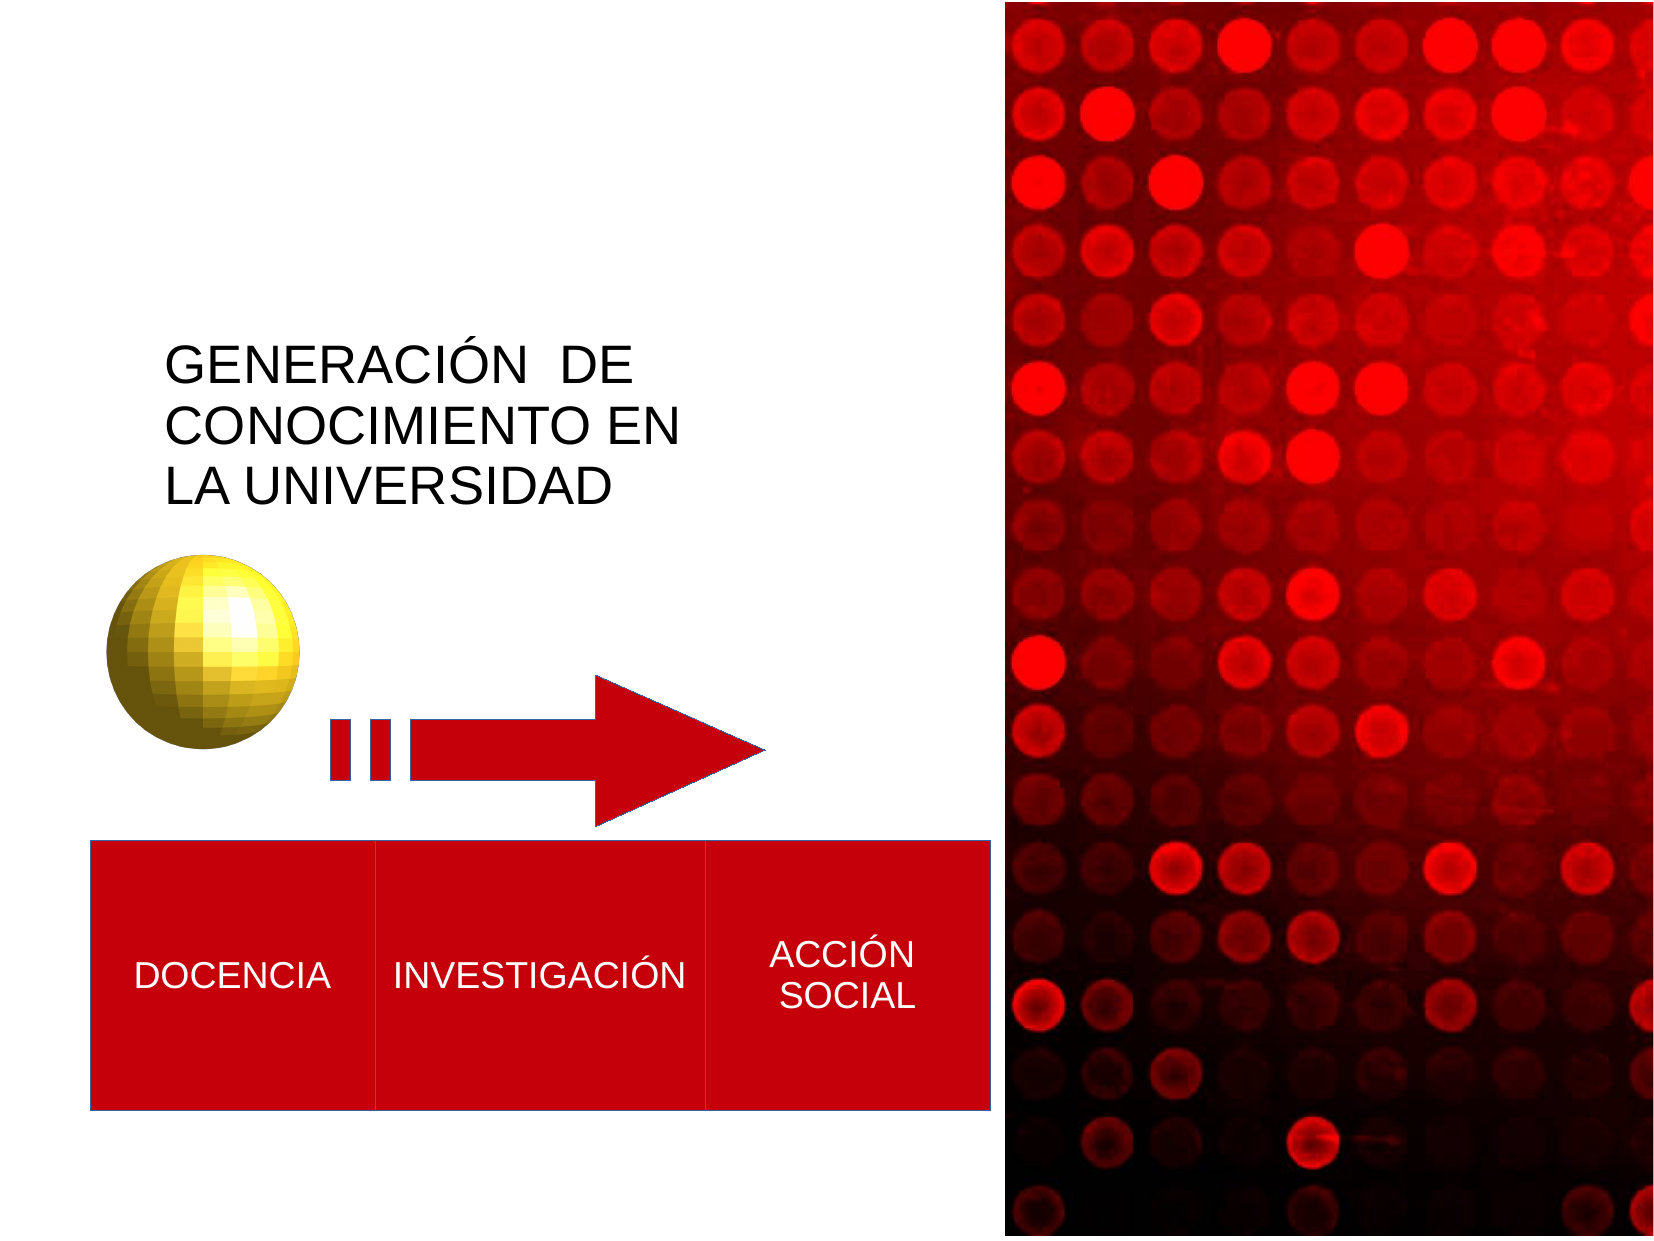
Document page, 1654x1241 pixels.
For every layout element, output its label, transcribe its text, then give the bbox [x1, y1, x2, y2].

text_box INVESTIGACIÓN [375, 840, 706, 1111]
text_box DOCENCIA [90, 840, 375, 1111]
text_box GENERACIÓN DE CONOCIMIENTO EN LA UNIVERSIDAD [150, 327, 766, 646]
picture [1005, 2, 1654, 1236]
text_box [330, 719, 351, 781]
text_box [370, 719, 391, 781]
text_box [410, 675, 766, 827]
text_box ACCIÓN SOCIAL [706, 840, 991, 1111]
